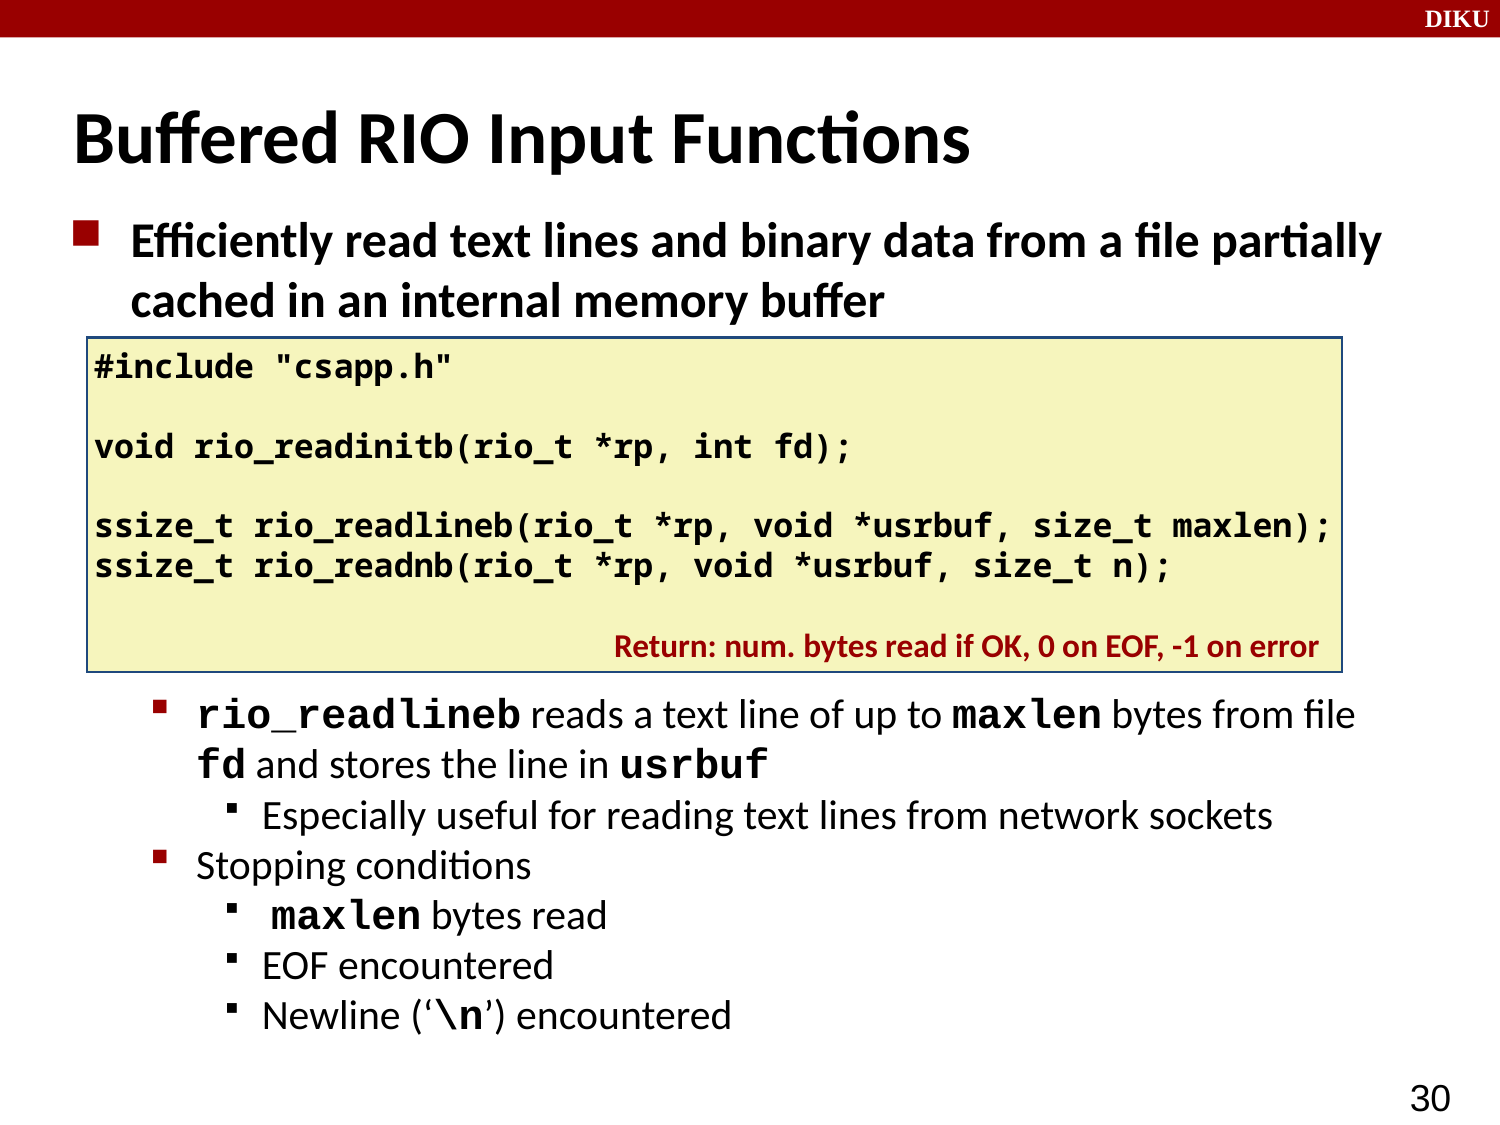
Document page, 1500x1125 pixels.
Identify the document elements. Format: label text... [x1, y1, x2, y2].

text_box Efficiently read text lines and binary data from a file partially cached in an internal memory buffer rio_readlineb reads a text line of up to maxlen bytes from file fd and stores the line in usrbuf Especially useful for reading text lines from network sockets Stopping conditions maxlen bytes read EOF encountered Newline (‘\n’) encountered [59, 199, 1423, 1075]
text_box Buffered RIO Input Functions [58, 71, 1304, 197]
text_box #include "csapp.h" void rio_readinitb(rio_t *rp, int fd); ssize_t rio_readlineb(rio_t *rp, void *usrbuf, size_t maxlen); ssize_t rio_readnb(rio_t *rp, void *usrbuf, size_t n); Return: num. bytes read if OK, 0 on EOF, -1 on error [86, 337, 1342, 672]
